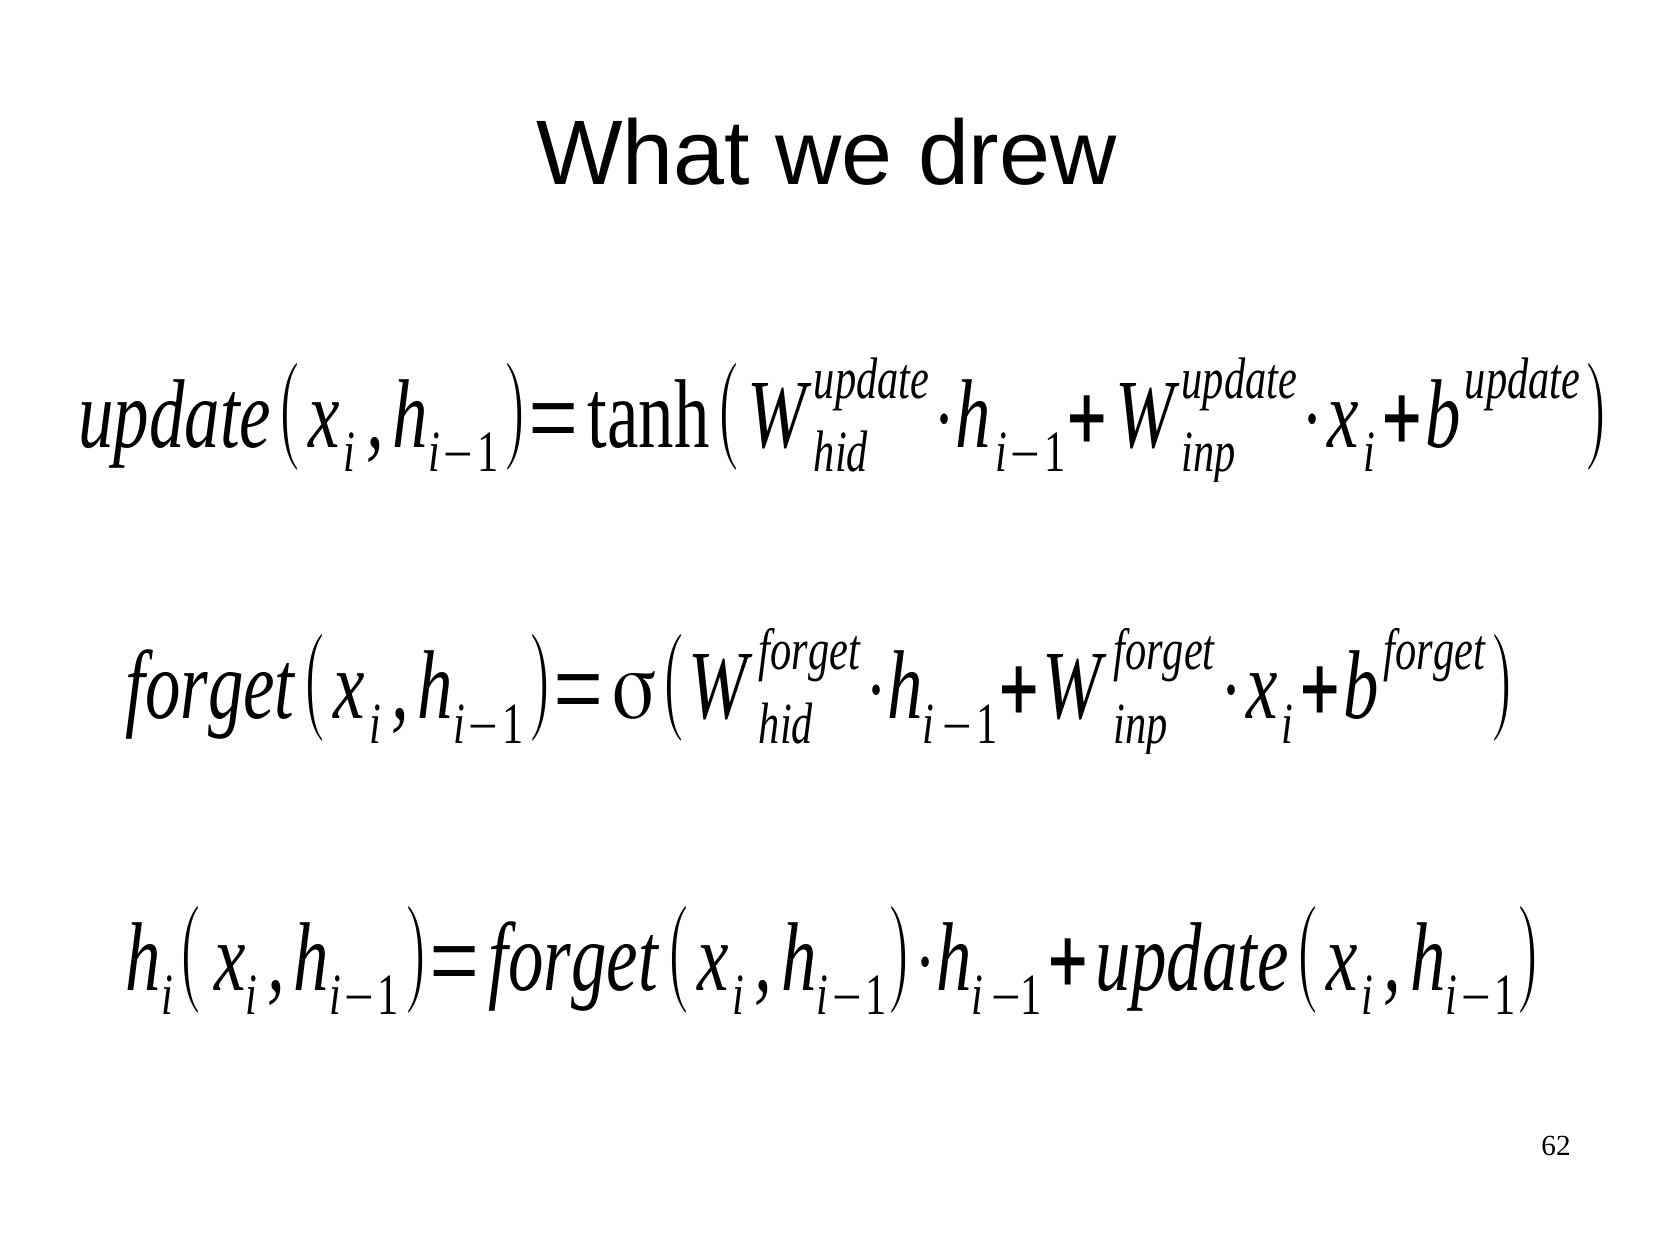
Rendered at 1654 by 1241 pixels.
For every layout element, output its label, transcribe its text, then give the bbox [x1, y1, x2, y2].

chart [107, 898, 1560, 1025]
chart [60, 343, 1626, 482]
chart [107, 614, 1531, 754]
title What we drew [82, 49, 1571, 257]
